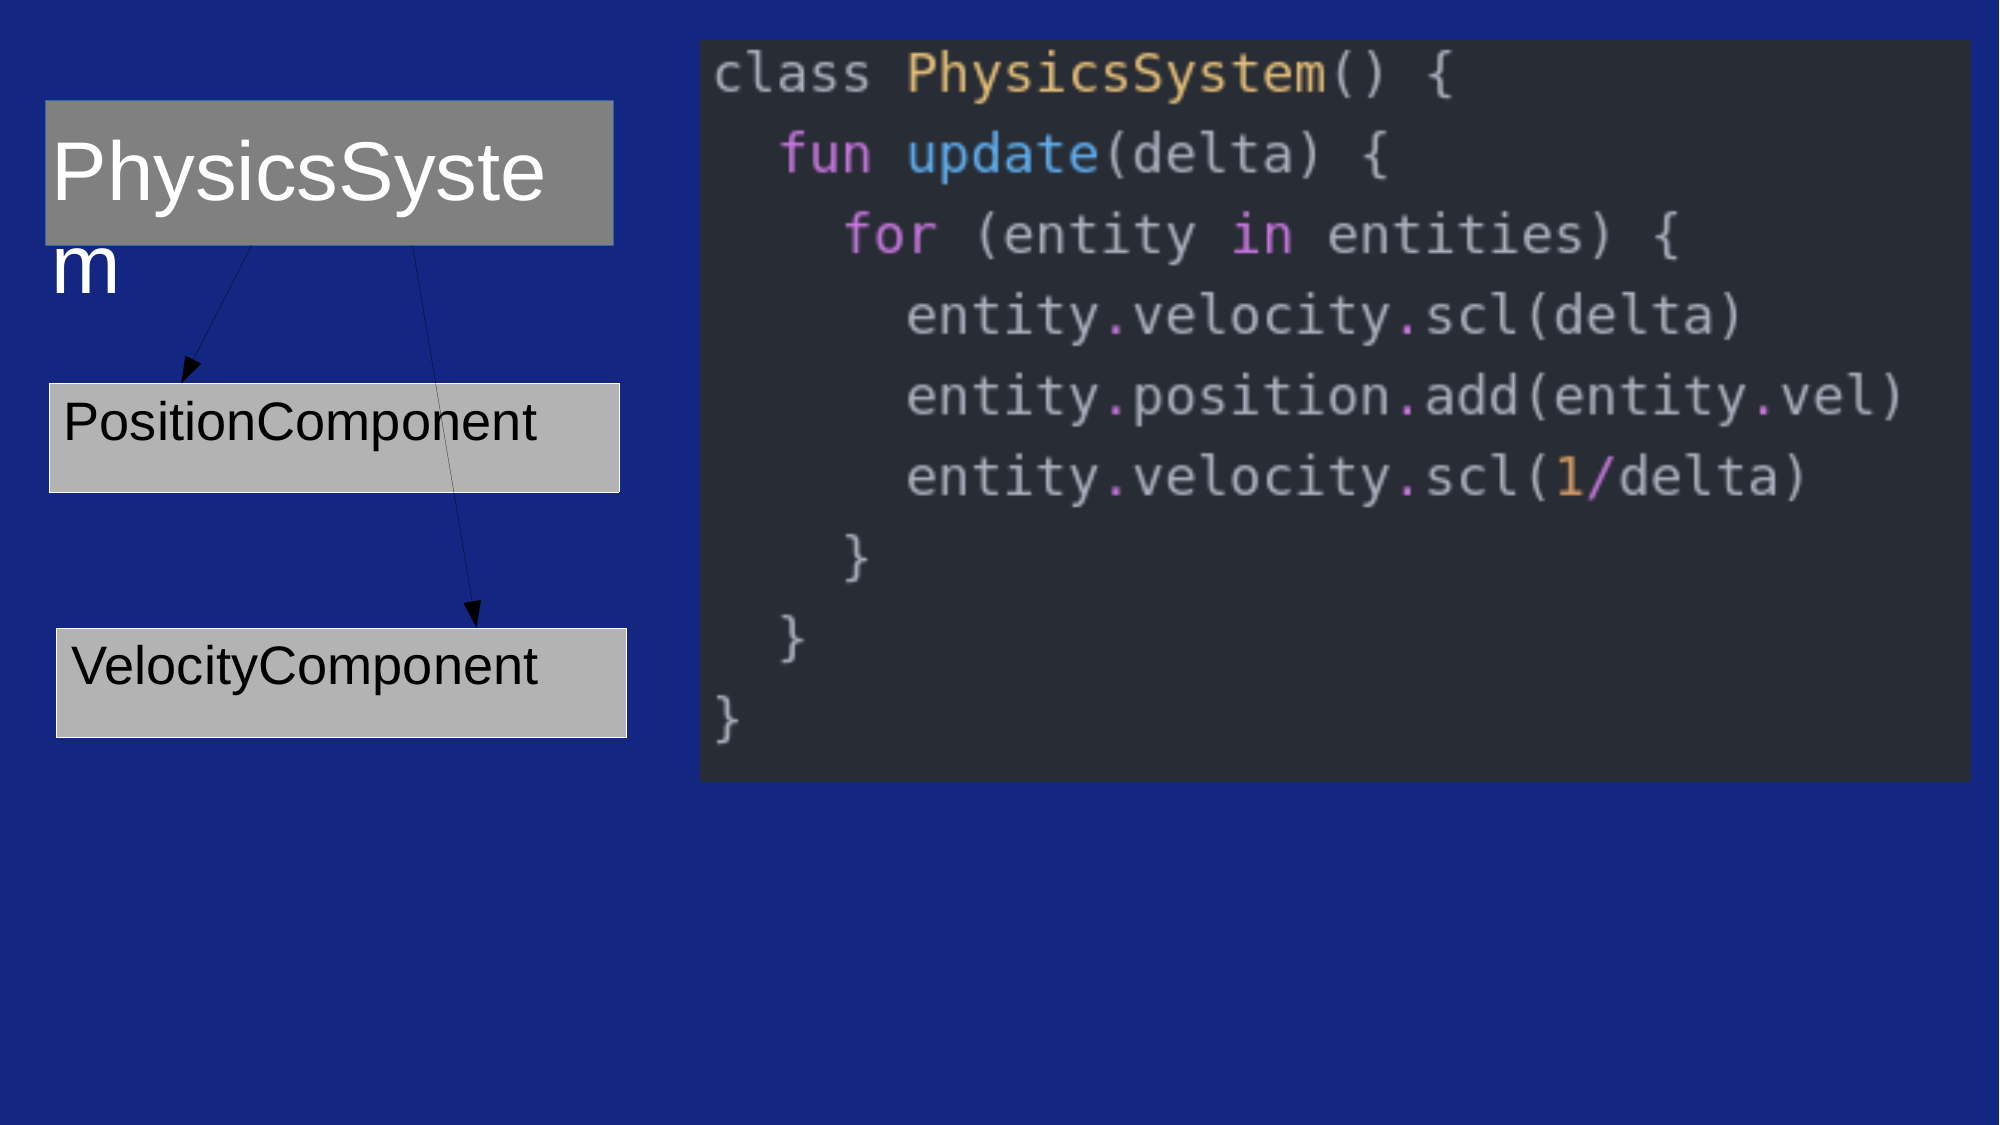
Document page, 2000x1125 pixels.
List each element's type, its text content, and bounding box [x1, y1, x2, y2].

text_box PhysicsSystem [36, 118, 628, 319]
picture [699, 40, 1971, 782]
table_header PositionComponent [437, 384, 619, 492]
table_header PositionComponent [50, 384, 453, 492]
text_box [45, 100, 614, 118]
table_header VelocityComponent [57, 629, 626, 737]
